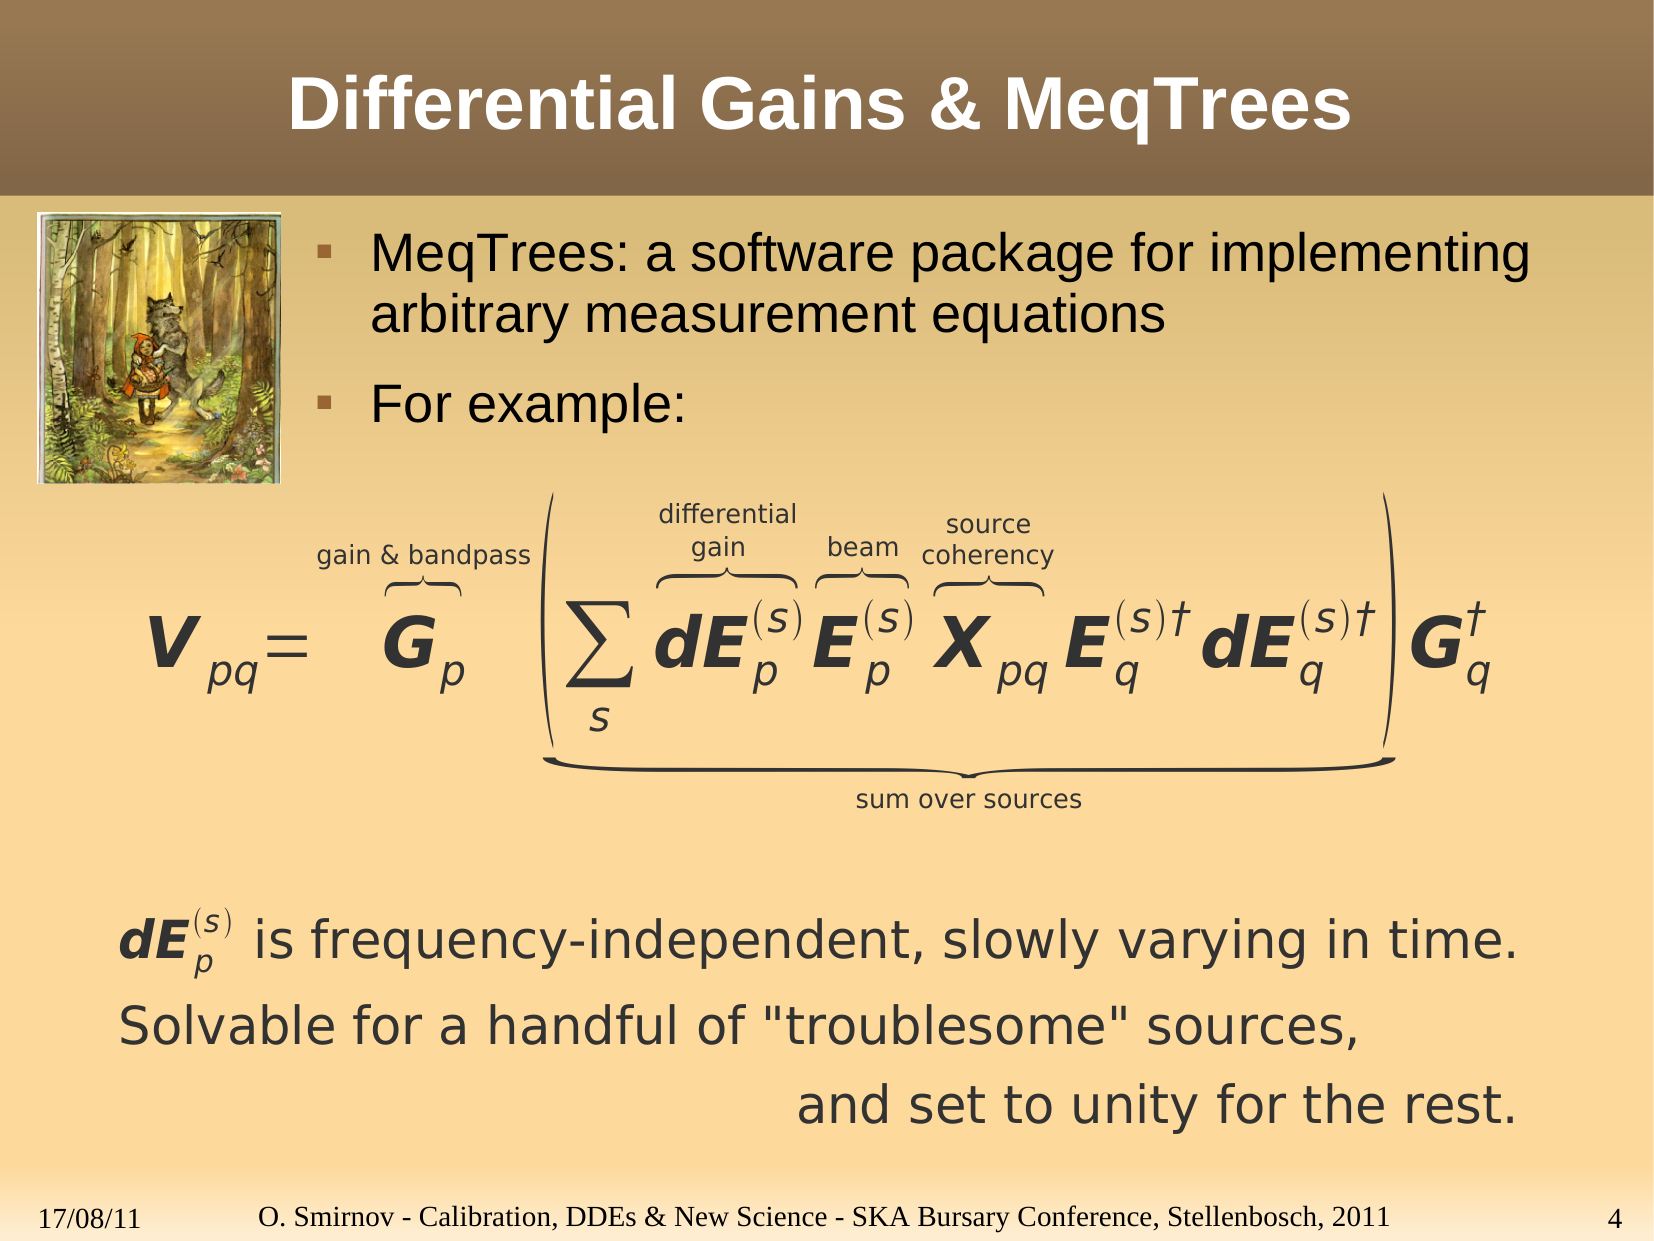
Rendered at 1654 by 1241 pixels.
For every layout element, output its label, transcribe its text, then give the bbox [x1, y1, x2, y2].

chart [112, 487, 1524, 1140]
title Differential Gains & MeqTrees [76, 7, 1565, 200]
list MeqTrees: a software package for implementing arbitrary measurement equations For example: [300, 222, 1631, 451]
picture [0, 0, 1654, 1241]
